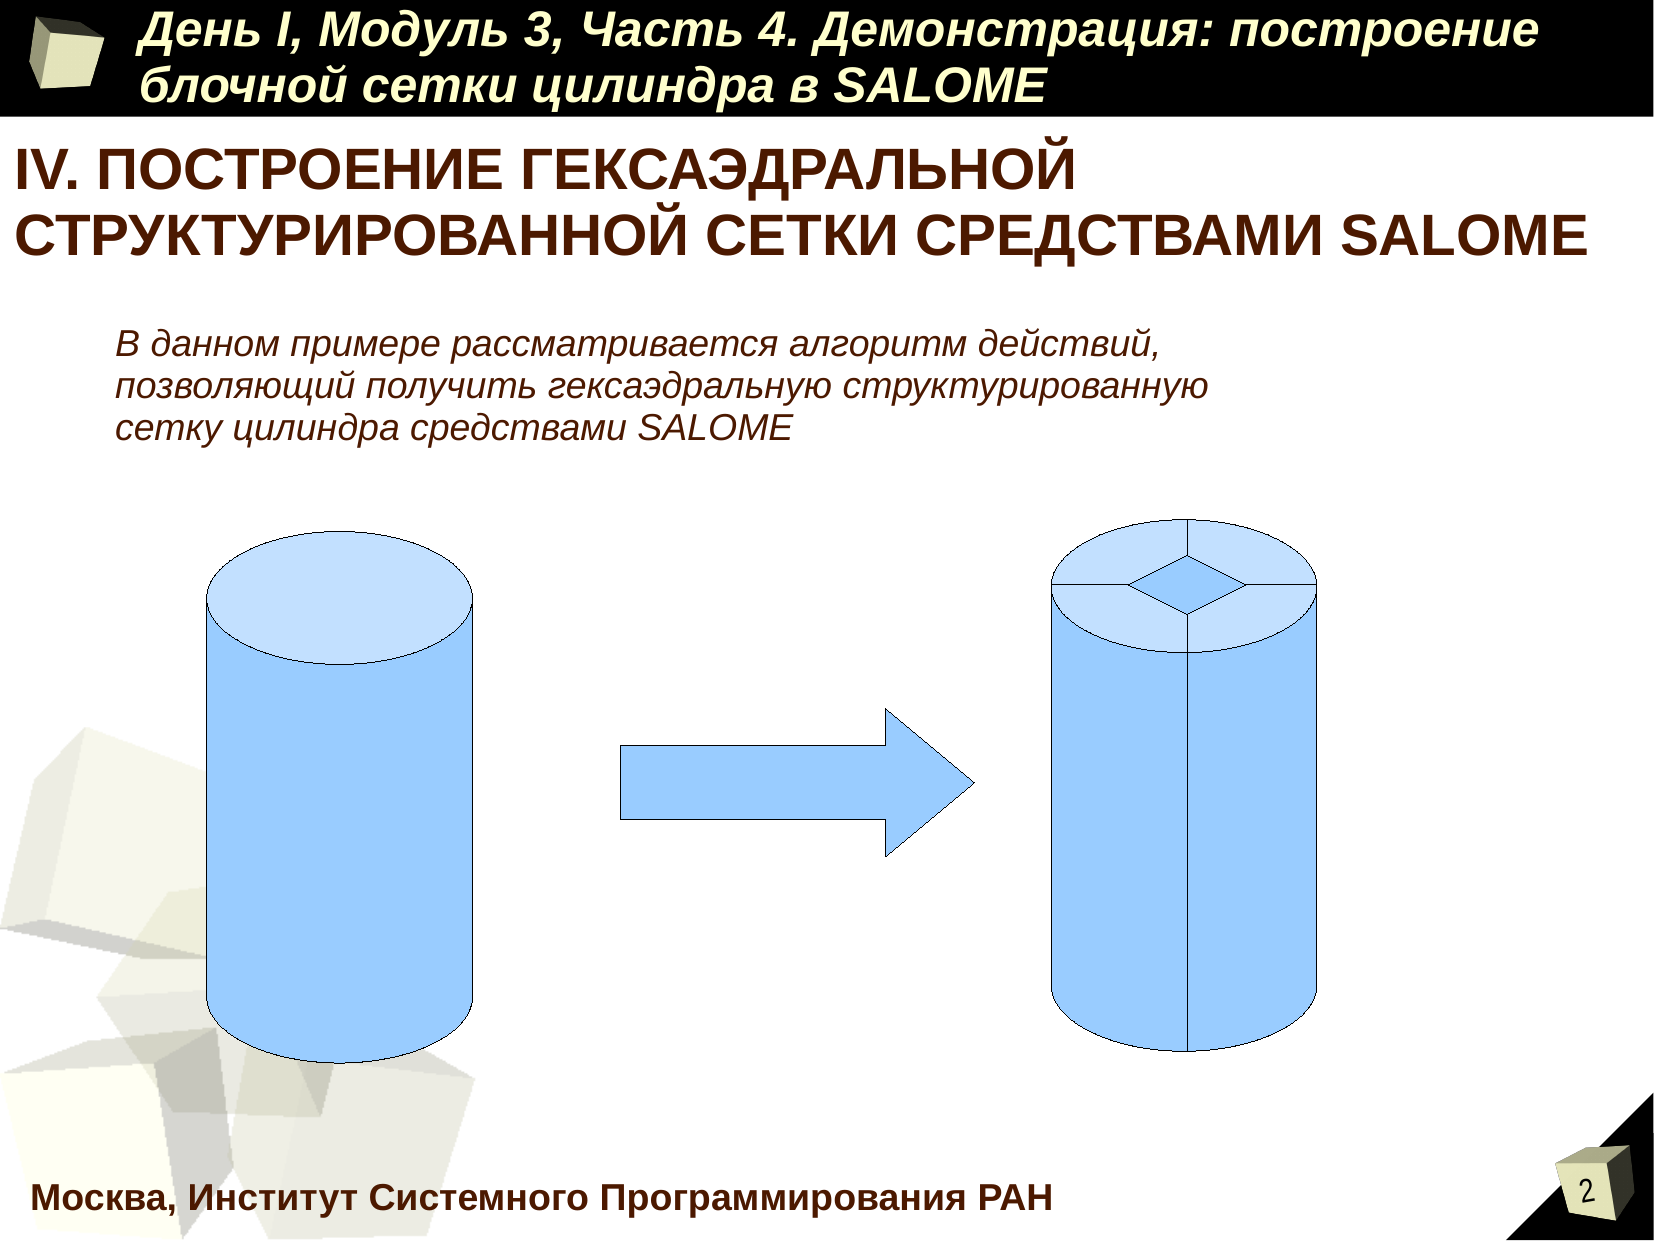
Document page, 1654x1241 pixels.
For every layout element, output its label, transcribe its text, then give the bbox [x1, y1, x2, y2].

text_box [620, 708, 975, 857]
text_box [1188, 594, 1317, 1052]
text_box IV. ПОСТРОЕНИЕ ГЕКСАЭДРАЛЬНОЙ СТРУКТУРИРОВАННОЙ СЕТКИ СРЕДСТВАМИ SALOME [0, 129, 1654, 275]
text_box [206, 603, 473, 1064]
picture [464, 1193, 472, 1198]
text_box [1051, 594, 1187, 1052]
text_box В данном примере рассматривается алгоритм действий, позволяющий получить гексаэдральную структурированную сетку цилиндра средствами SALOME [100, 315, 1341, 456]
picture [0, 726, 477, 1241]
text_box [1127, 555, 1247, 615]
